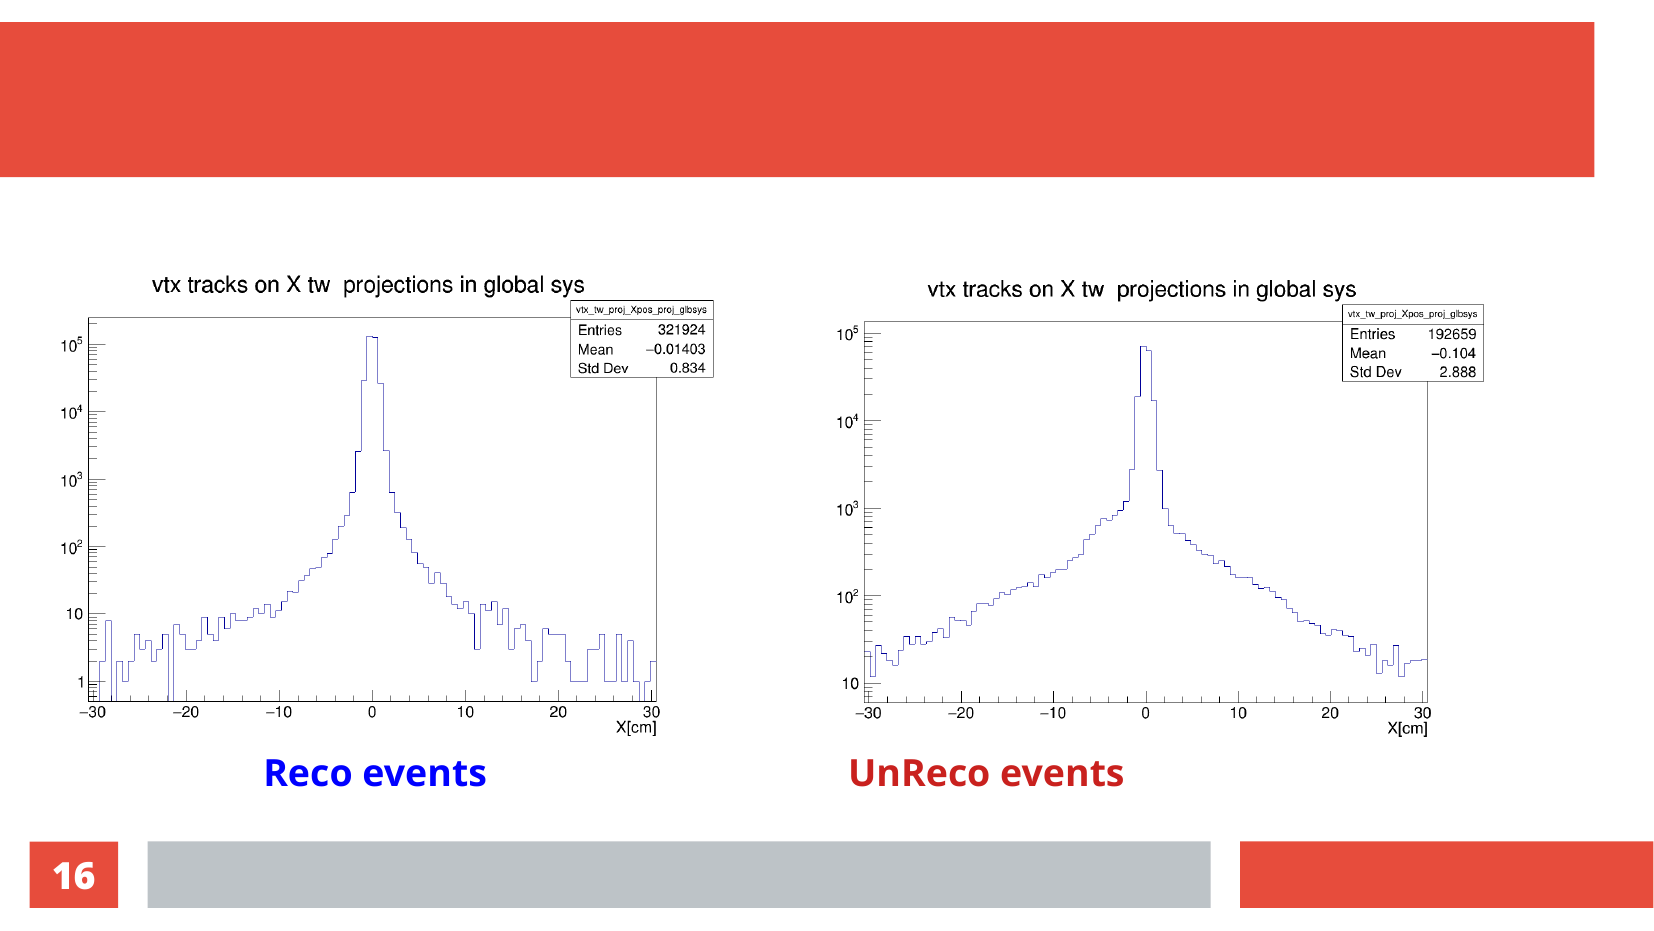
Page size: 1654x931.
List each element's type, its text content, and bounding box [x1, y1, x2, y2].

picture [31, 272, 721, 746]
picture [804, 276, 1491, 746]
text_box Reco events UnReco events [248, 739, 1419, 842]
